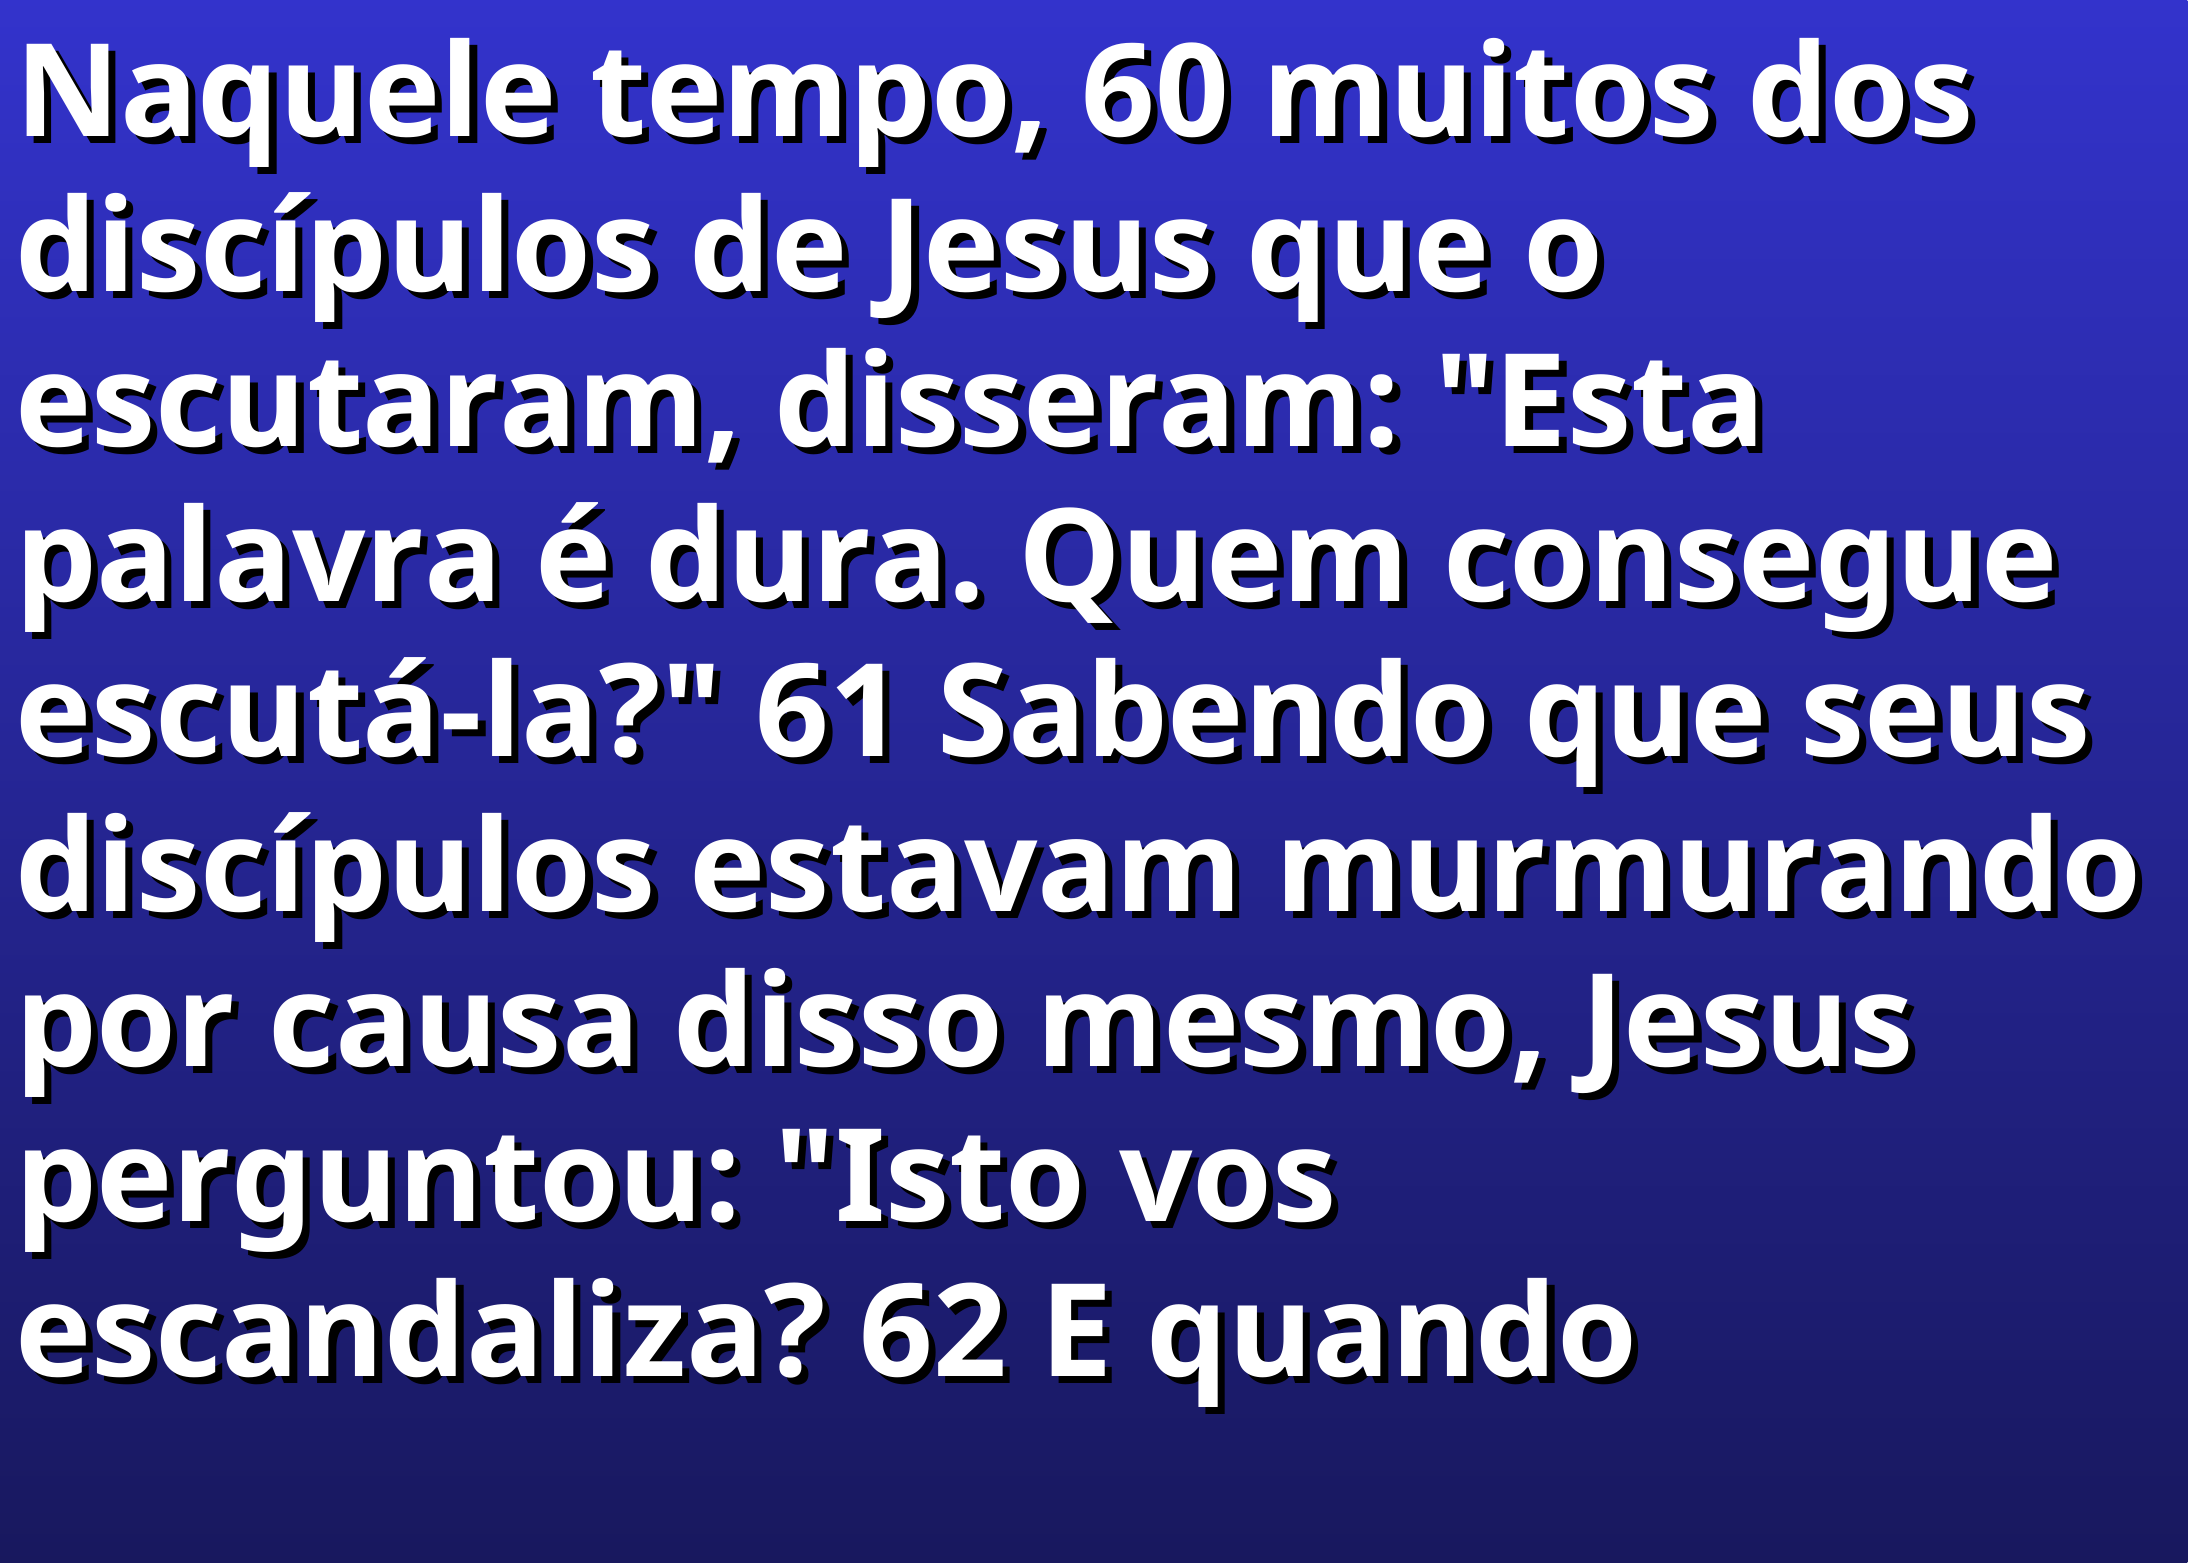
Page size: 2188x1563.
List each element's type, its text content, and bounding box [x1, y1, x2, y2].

text_box Naquele tempo, 60 muitos dos discípulos de Jesus que o escutaram, disseram: "Esta palavra é dura. Quem consegue escutá-la?" 61 Sabendo que seus discípulos estavam murmurando por causa disso mesmo, Jesus perguntou: "Isto vos escandaliza? 62 E quando [0, 0, 2188, 1410]
